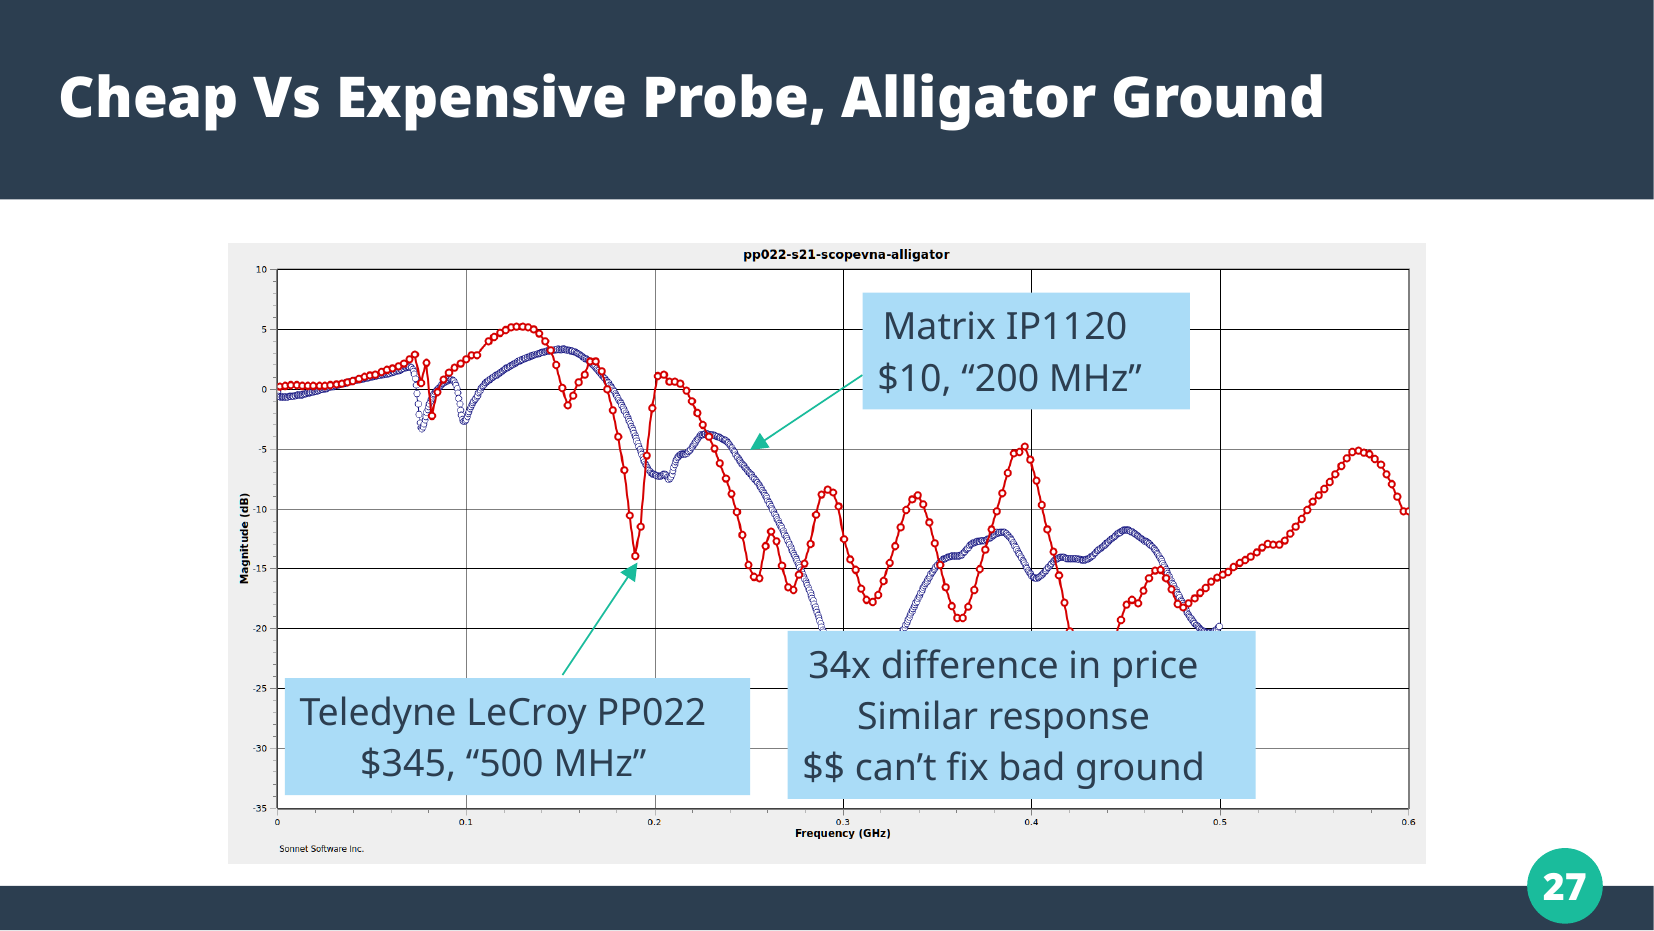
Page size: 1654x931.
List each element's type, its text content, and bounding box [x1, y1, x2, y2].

text_box 34x difference in price Similar response $$ can’t fix bad ground [787, 642, 1256, 788]
title Cheap Vs Expensive Probe, Alligator Ground [59, 37, 1595, 155]
text_box Teledyne LeCroy PP022 $345, “500 MHz” [284, 685, 751, 788]
text_box Matrix IP1120 $10, “200 MHz” [862, 300, 1190, 402]
picture [228, 243, 1426, 864]
